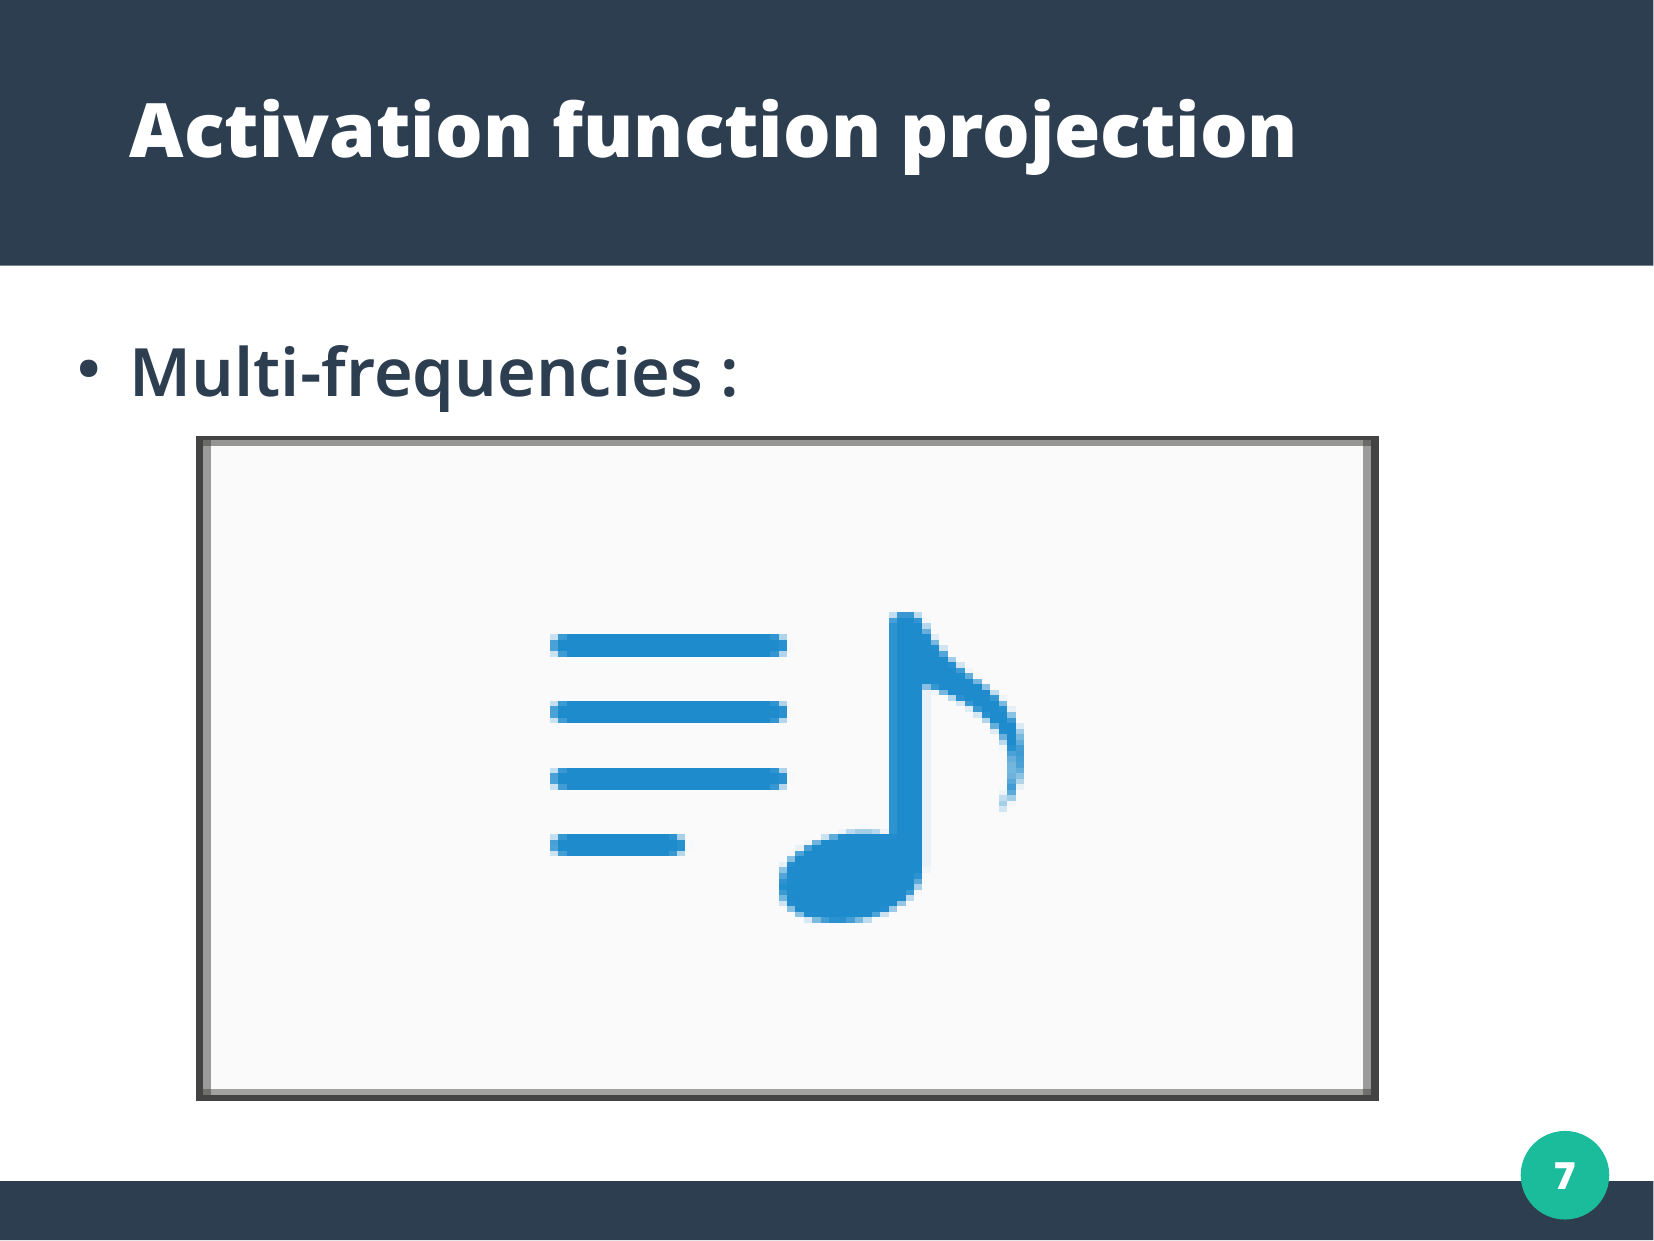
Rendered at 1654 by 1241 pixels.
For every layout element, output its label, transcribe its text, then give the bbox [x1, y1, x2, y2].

text_box [195, 435, 1380, 1102]
list Multi-frequencies : [59, 324, 1595, 811]
title Activation function projection [59, 49, 1595, 207]
